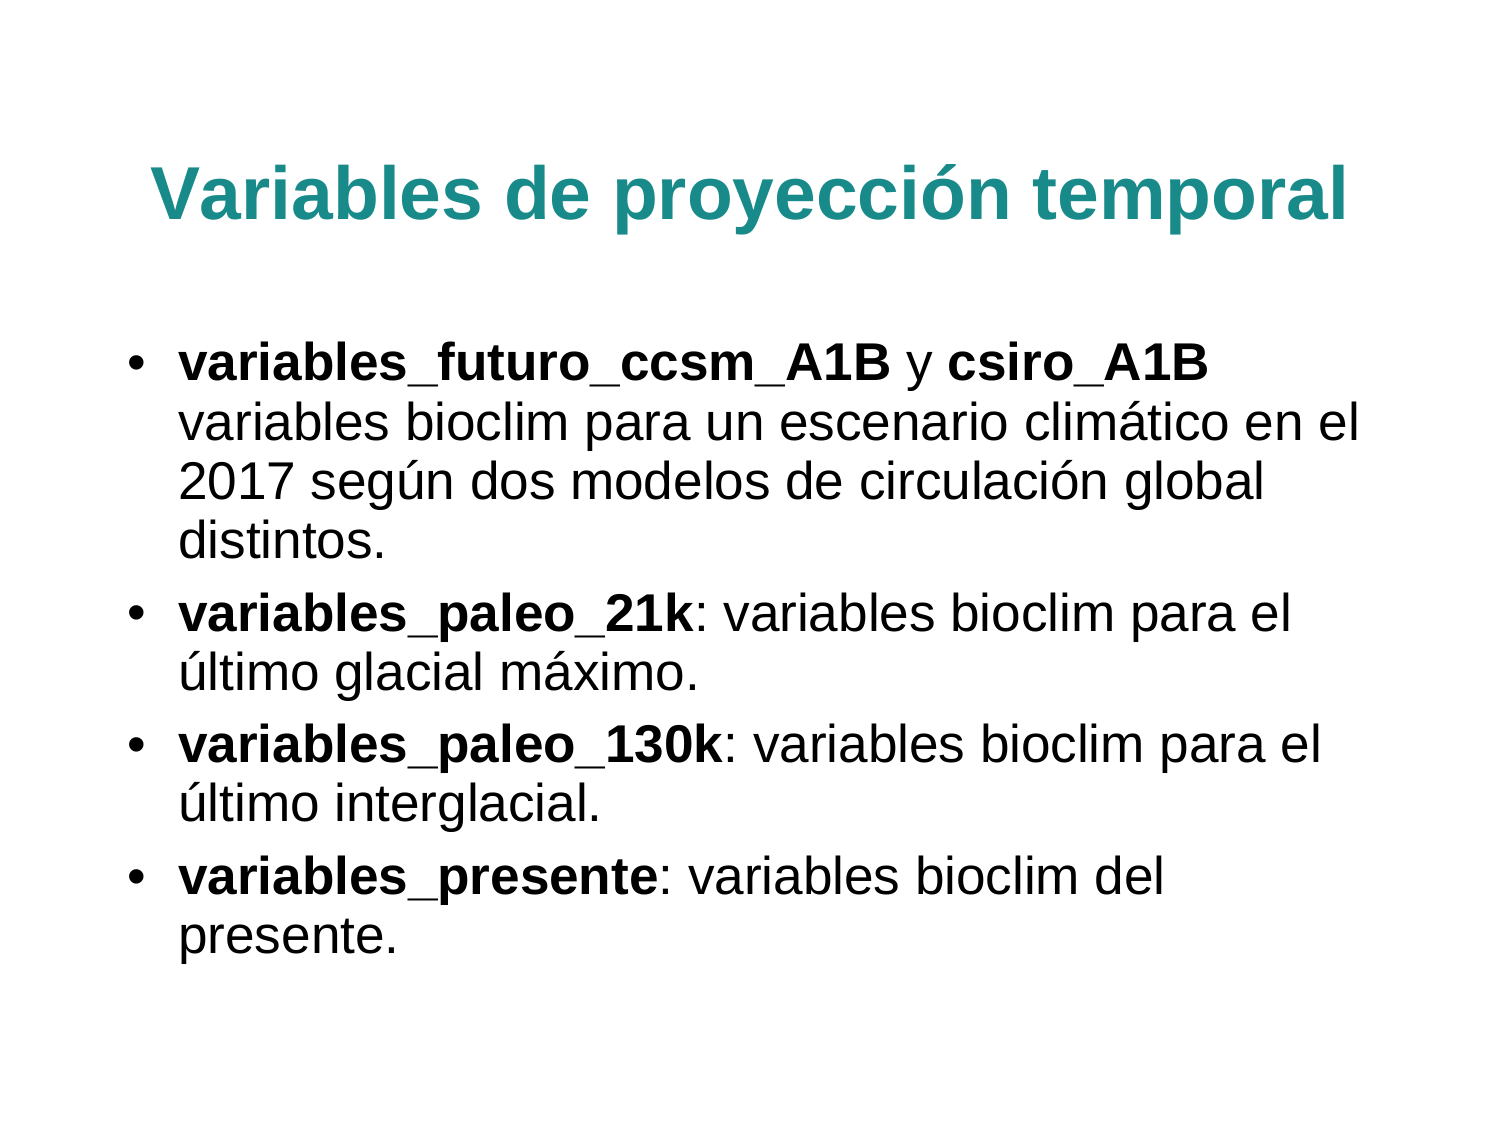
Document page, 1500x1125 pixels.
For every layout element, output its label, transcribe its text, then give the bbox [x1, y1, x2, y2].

list variables_futuro_ccsm_A1B y csiro_A1B variables bioclim para un escenario climático en el 2017 según dos modelos de circulación global distintos. variables_paleo_21k: variables bioclim para el último glacial máximo. variables_paleo_130k: variables bioclim para el último interglacial. variables_presente: variables bioclim del presente. [112, 324, 1388, 978]
title Variables de proyección temporal [112, 76, 1388, 312]
